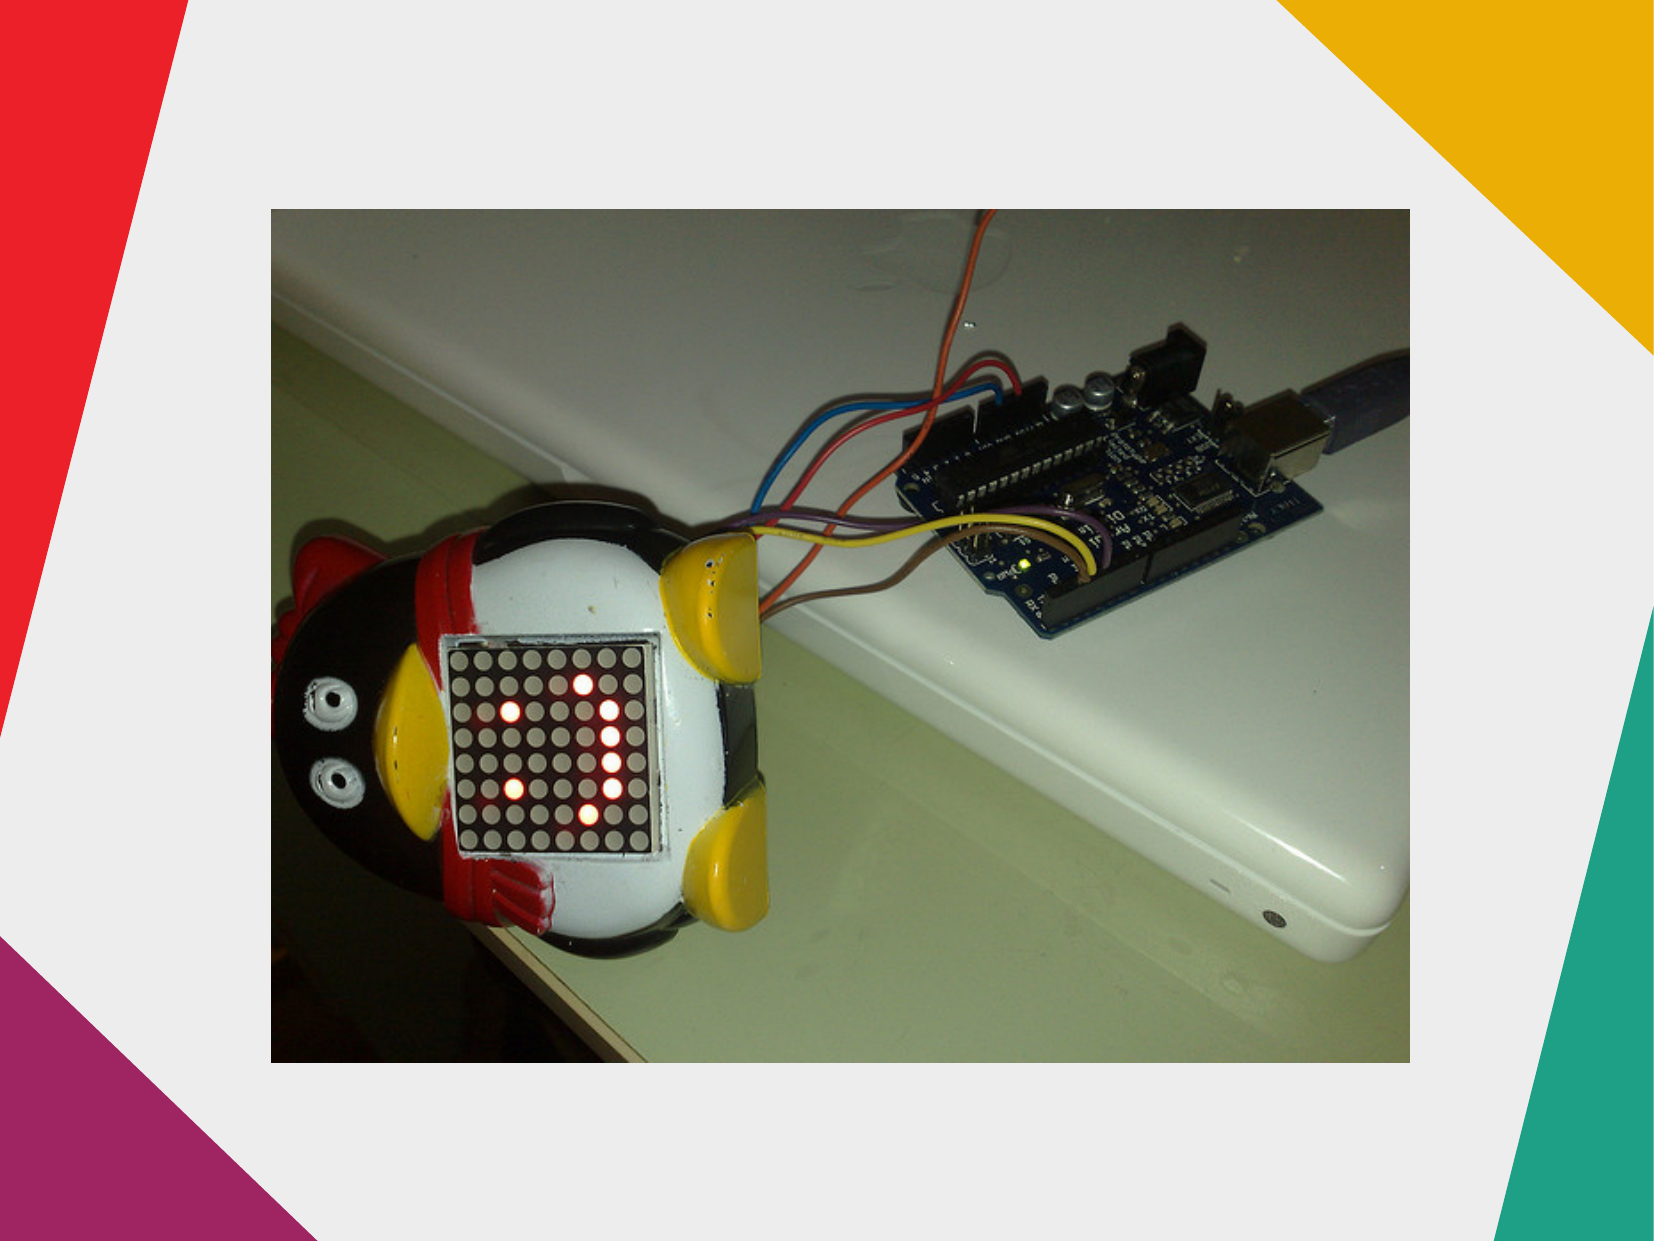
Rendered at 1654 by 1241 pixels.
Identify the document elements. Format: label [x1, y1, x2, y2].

picture [271, 209, 1410, 1063]
